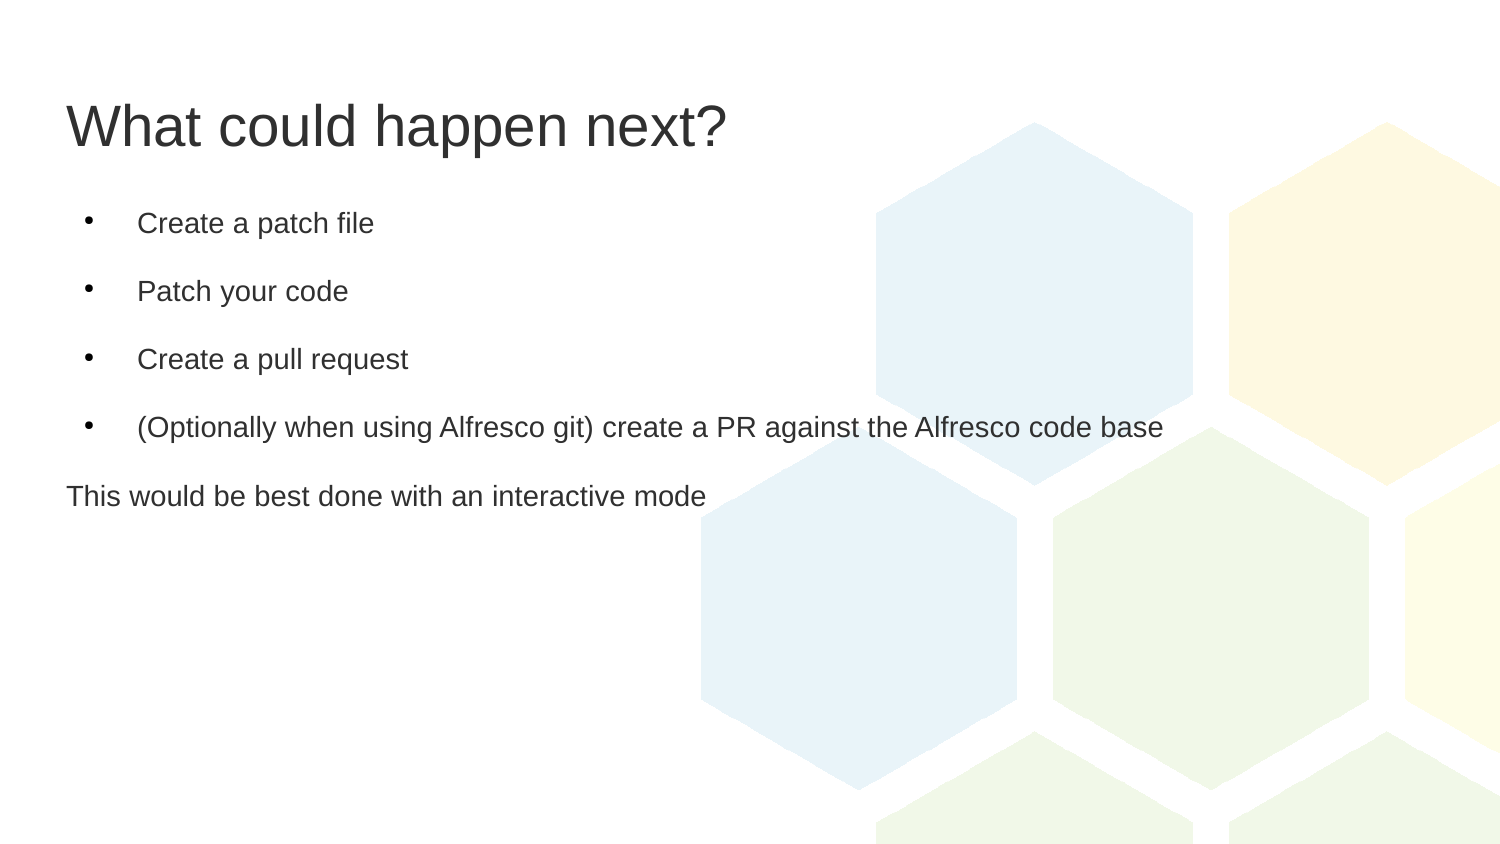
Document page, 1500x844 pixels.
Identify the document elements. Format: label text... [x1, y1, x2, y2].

title What could happen next? [51, 72, 1449, 167]
list Create a patch file Patch your code Create a pull request (Optionally when using Alfresco git) create a PR against the Alfresco code base This would be best done with an interactive mode [51, 189, 1411, 763]
picture [0, 0, 1500, 844]
